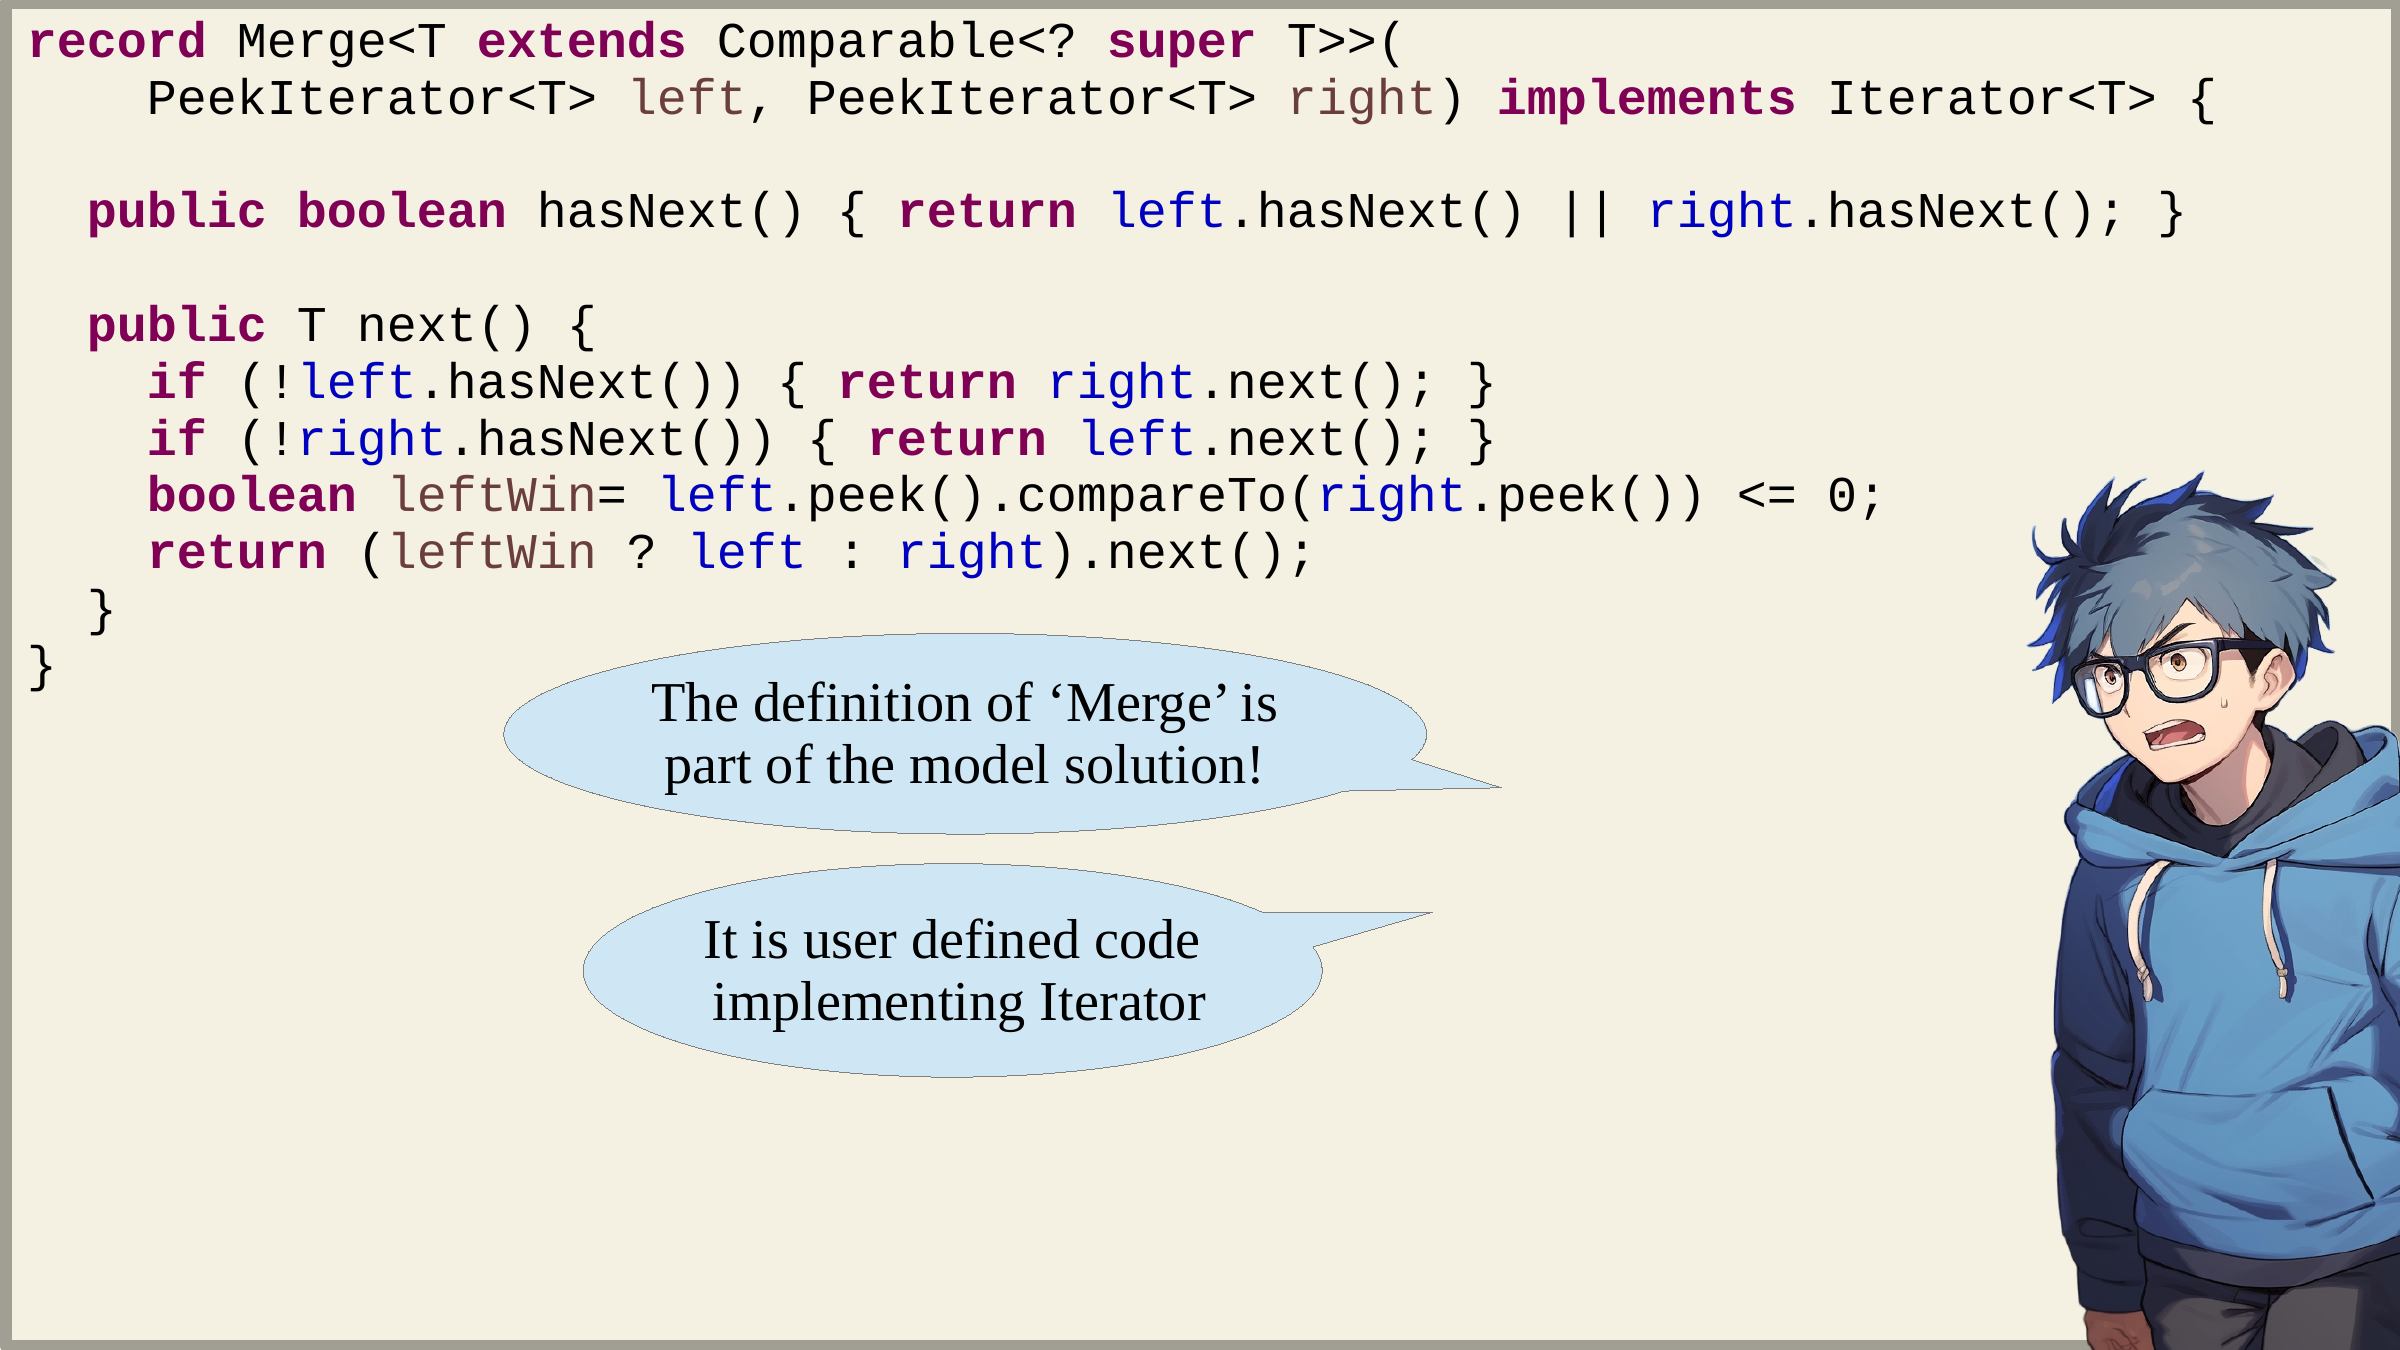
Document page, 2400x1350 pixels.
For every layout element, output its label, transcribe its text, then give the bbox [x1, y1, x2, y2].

text_box The definition of ‘Merge’ is part of the model solution! [503, 633, 1502, 835]
text_box It is user defined code implementing Iterator [583, 863, 1433, 1078]
picture [1961, 447, 2400, 1350]
text_box record Merge<T extends Comparable<? super T>>( PeekIterator<T> left, PeekIterator<T> right) implements Iterator<T> { public boolean hasNext() { return left.hasNext() || right.hasNext(); } public T next() { if (!left.hasNext()) { return right.next(); } if (!right.hasNext()) { return left.next(); } boolean leftWin= left.peek().compareTo(right.peek()) <= 0; return (leftWin ? left : right).next(); } } [5, 2, 2398, 1346]
